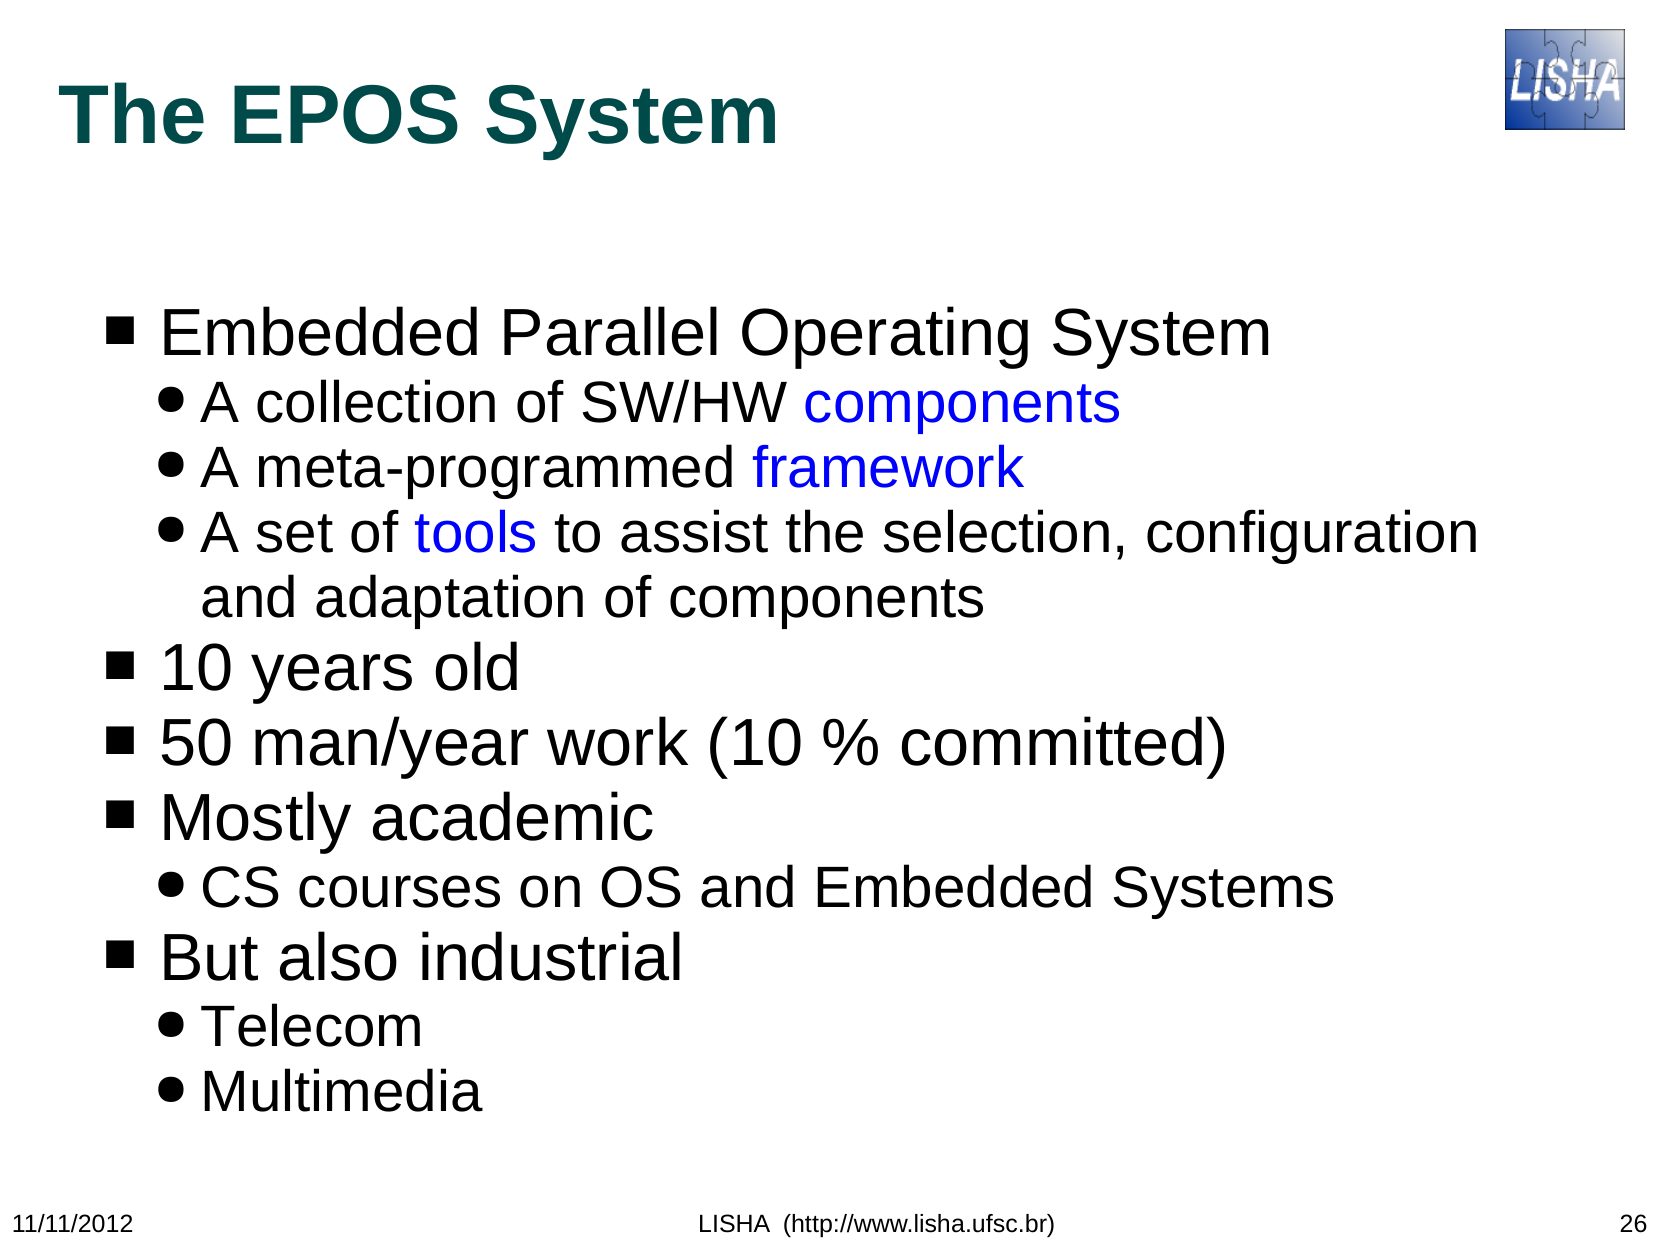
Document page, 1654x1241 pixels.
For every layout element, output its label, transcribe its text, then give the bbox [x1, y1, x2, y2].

title The EPOS System [58, 11, 1463, 219]
picture [1505, 29, 1625, 130]
list Embedded Parallel Operating System A collection of SW/HW components A meta-programmed framework A set of tools to assist the selection, configuration and adaptation of components 10 years old 50 man/year work (10 % committed) Mostly academic CS courses on OS and Embedded Systems But also industrial Telecom Multimedia [59, 295, 1595, 1182]
